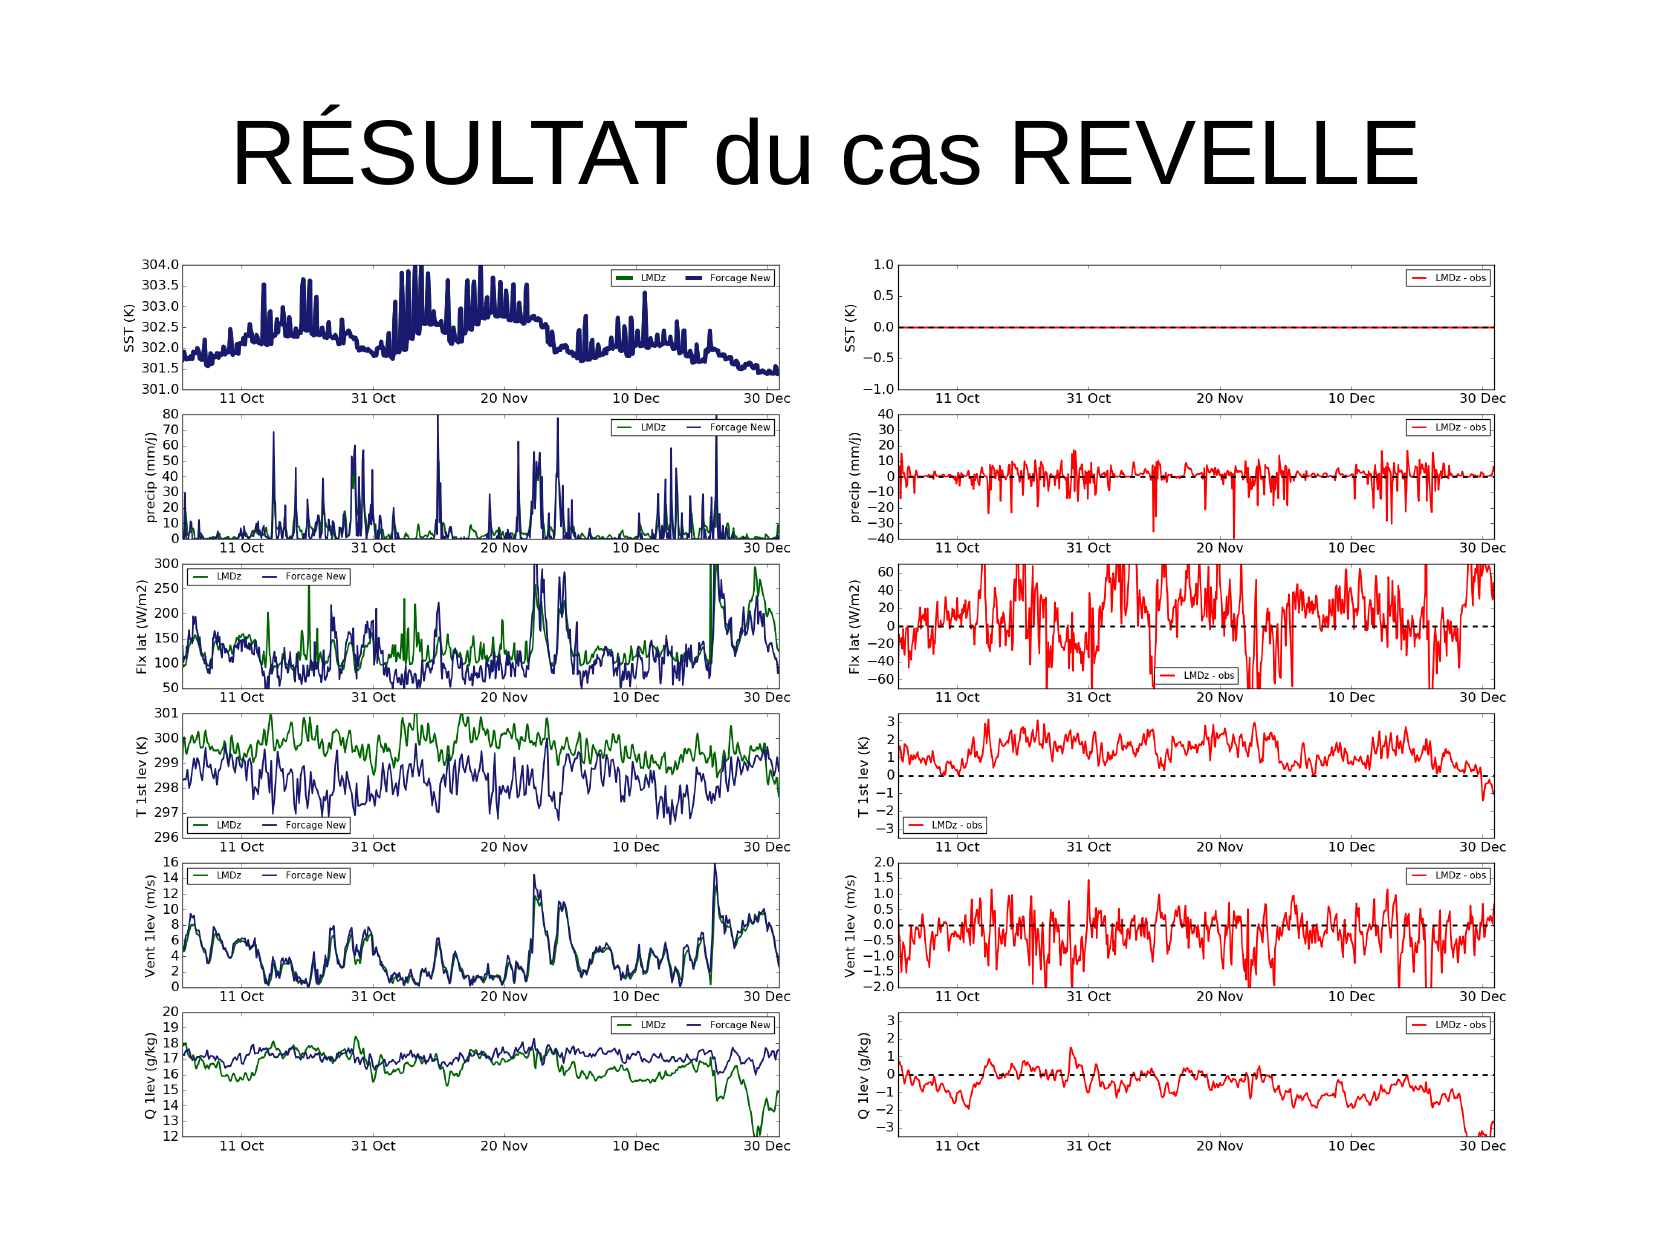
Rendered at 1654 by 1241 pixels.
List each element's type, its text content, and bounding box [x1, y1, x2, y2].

title RÉSULTAT du cas REVELLE [82, 49, 1571, 257]
picture [118, 253, 1512, 1158]
